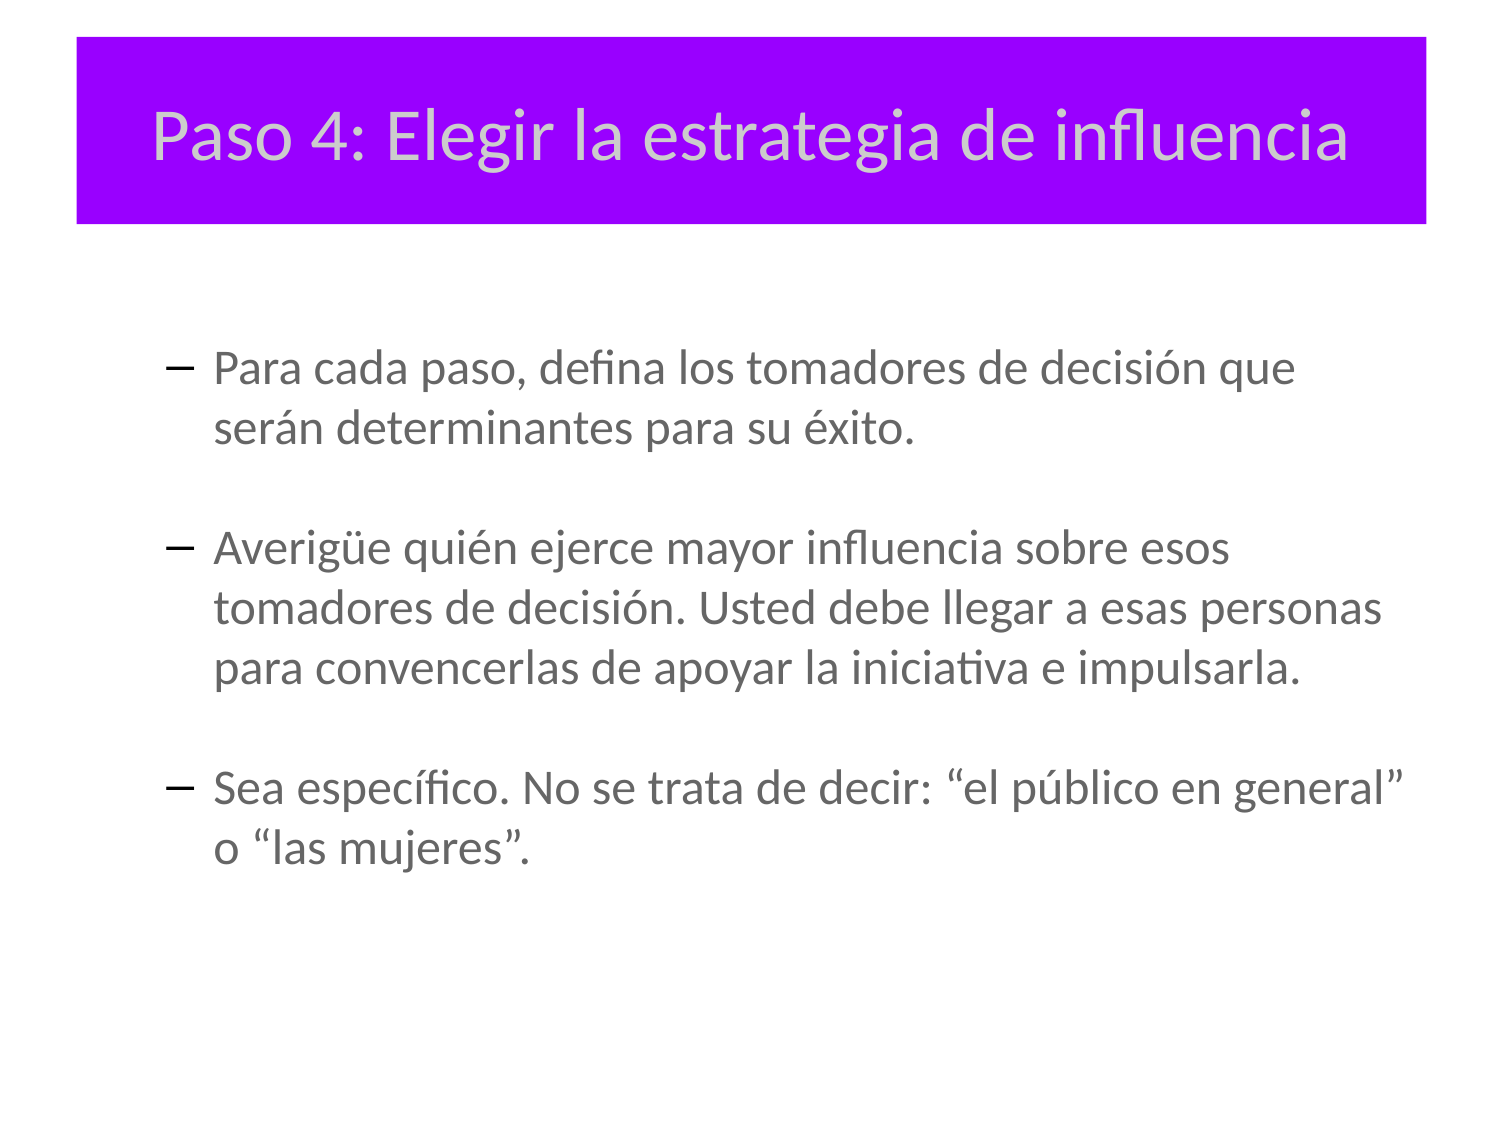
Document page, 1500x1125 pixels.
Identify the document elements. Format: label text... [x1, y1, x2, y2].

text_box Paso 4: Elegir la estrategia de influencia [76, 36, 1427, 225]
text_box Para cada paso, defina los tomadores de decisión que serán determinantes para su éxito. Averigüe quién ejerce mayor influencia sobre esos tomadores de decisión. Usted debe llegar a esas personas para convencerlas de apoyar la iniciativa e impulsarla. Sea específico. No se trata de decir: “el público en general” o “las mujeres”. [76, 257, 1427, 793]
